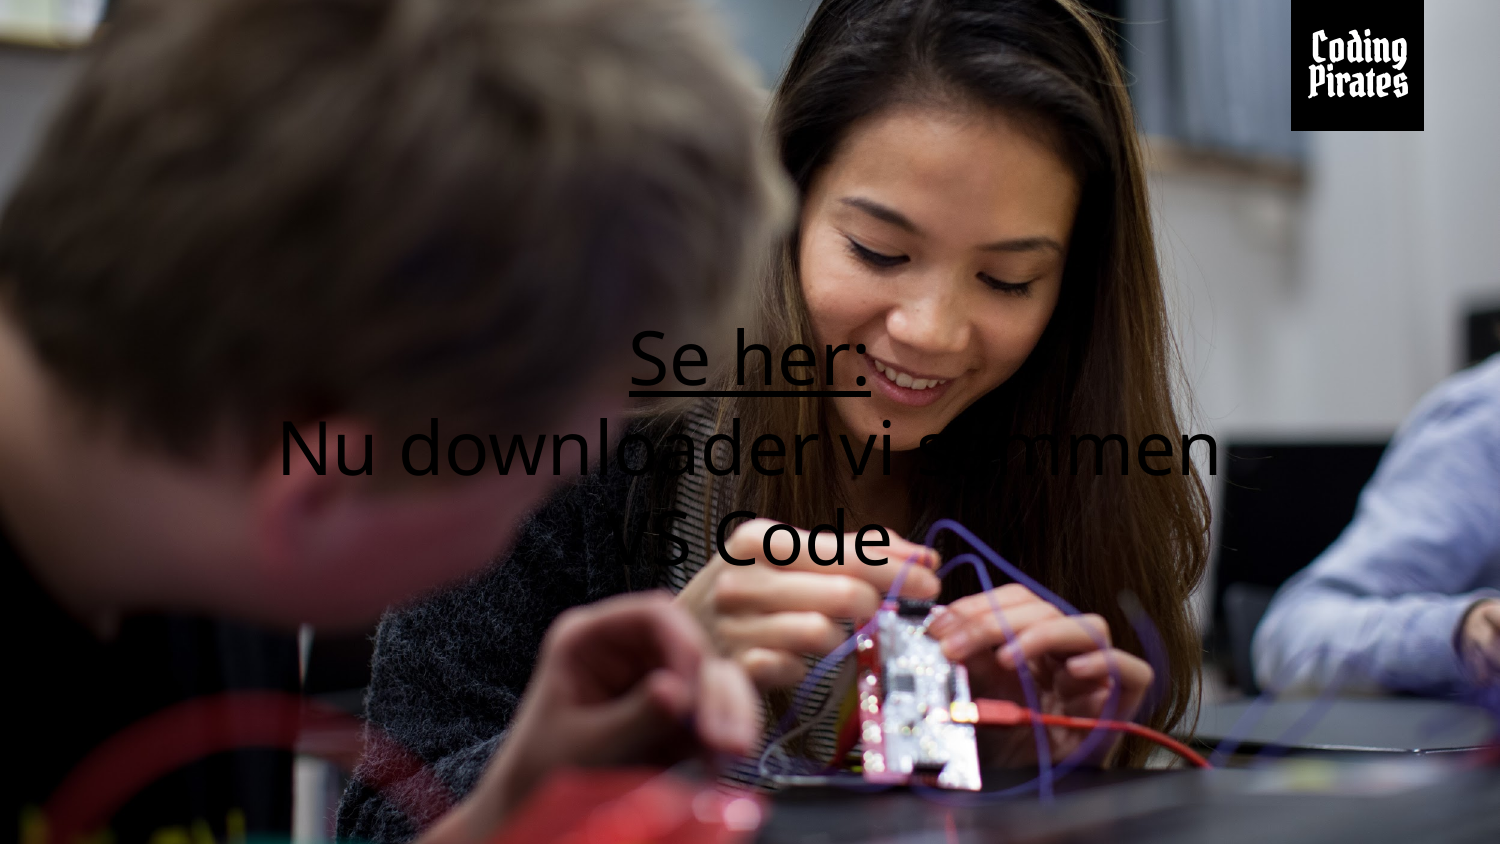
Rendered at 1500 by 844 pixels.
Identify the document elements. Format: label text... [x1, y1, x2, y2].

title Se her: Nu downloader vi sammen VS Code [68, 231, 1432, 660]
picture [0, 0, 1500, 844]
